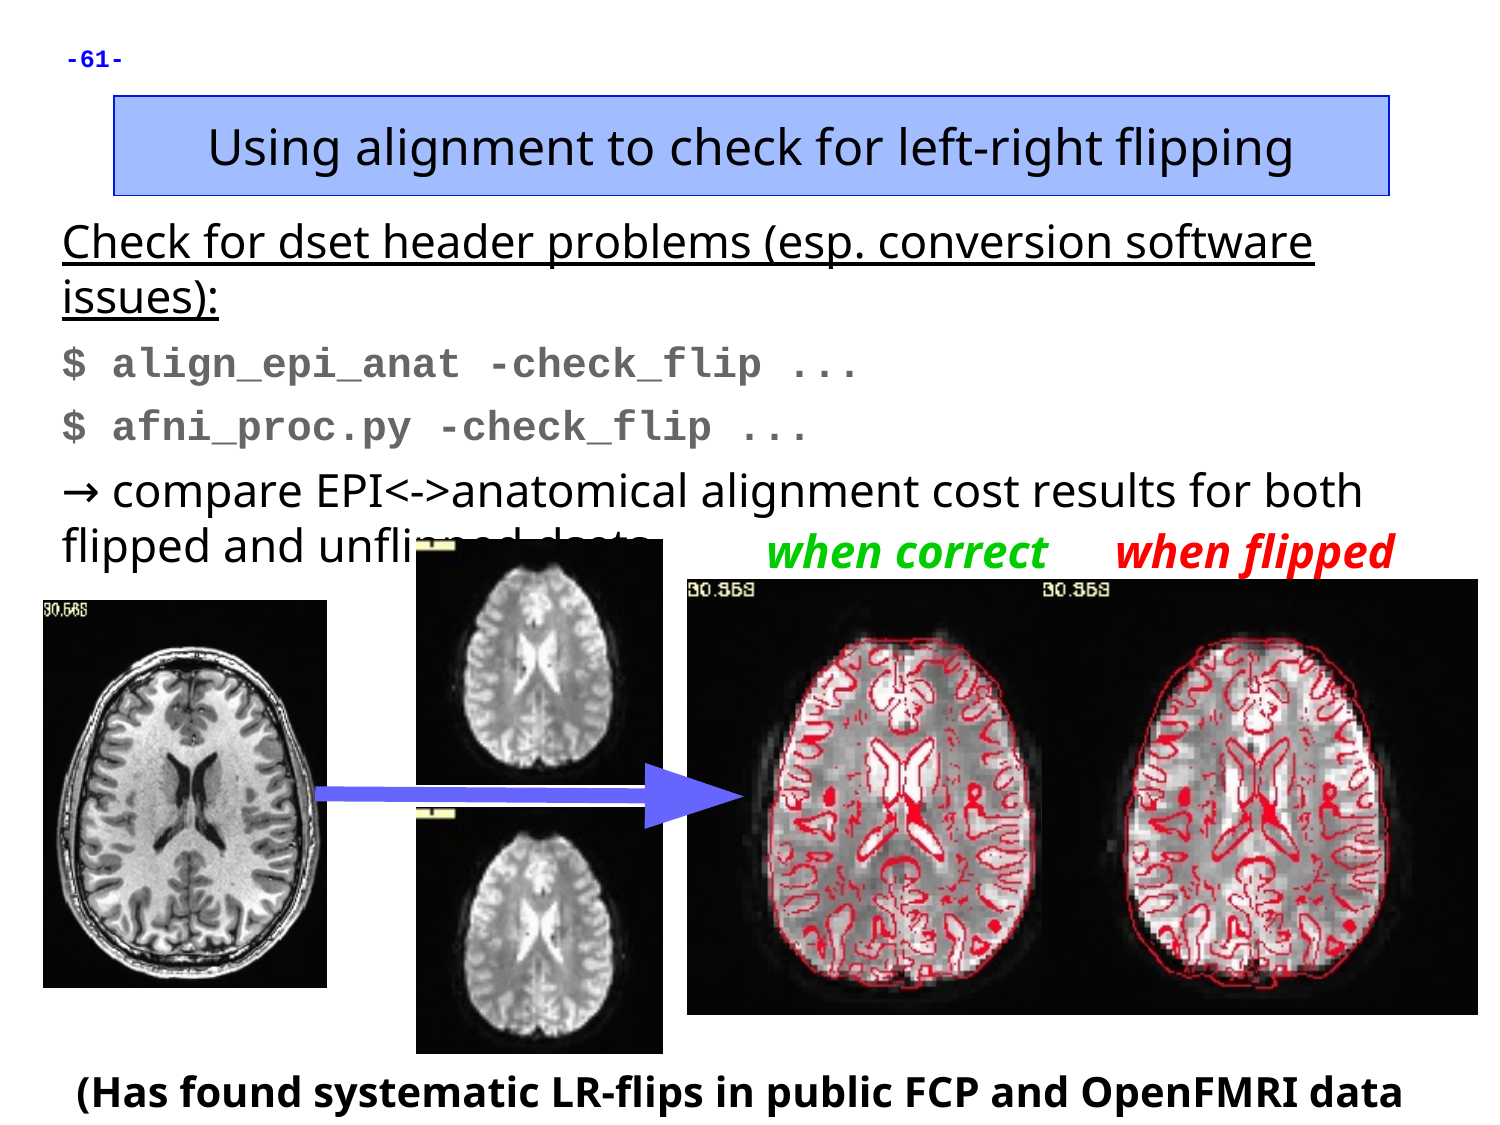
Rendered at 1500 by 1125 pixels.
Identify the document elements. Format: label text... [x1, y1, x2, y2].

text_box when correct [751, 515, 1065, 579]
text_box Using alignment to check for left-right flipping [114, 95, 1389, 196]
picture [687, 579, 1478, 1015]
text_box (Has found systematic LR-flips in public FCP and OpenFMRI data sets.) [61, 1057, 1477, 1123]
picture [43, 600, 327, 988]
picture [416, 539, 663, 786]
text_box Check for dset header problems (esp. conversion software issues): $ align_epi_anat -check_flip ... $ afni_proc.py -check_flip ... → compare EPI<->anatomical alignment cost results for both flipped and unflipped dsets. [45, 204, 1488, 1113]
text_box when flipped [1099, 515, 1412, 579]
picture [416, 807, 663, 1054]
